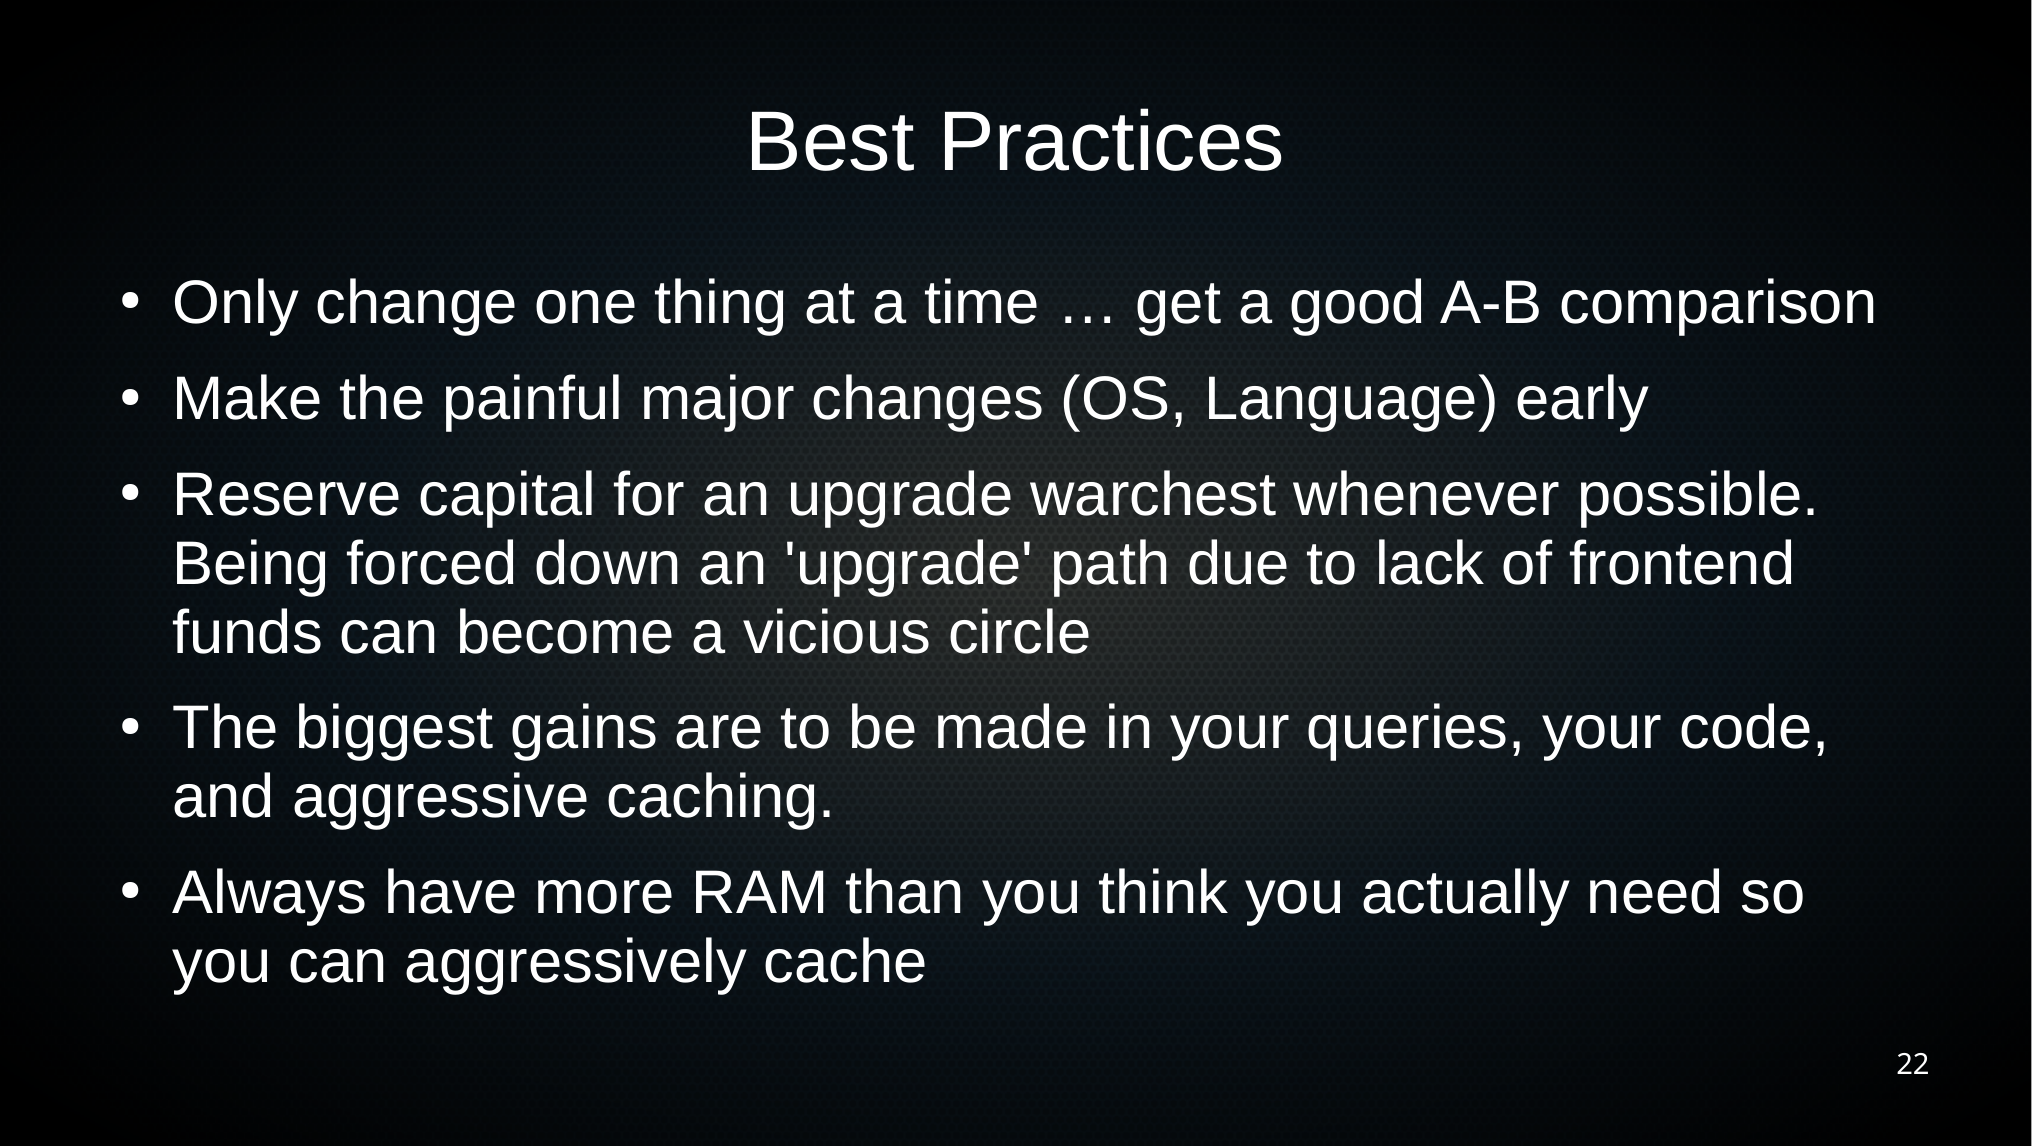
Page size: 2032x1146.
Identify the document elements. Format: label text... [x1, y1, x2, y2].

picture [0, 0, 2032, 1146]
title Best Practices [101, 45, 1930, 237]
list Only change one thing at a time … get a good A-B comparison Make the painful major changes (OS, Language) early Reserve capital for an upgrade warchest whenever possible. Being forced down an 'upgrade' path due to lack of frontend funds can become a vicious circle The biggest gains are to be made in your queries, your code, and aggressive caching. Always have more RAM than you think you actually need so you can aggressively cache [101, 268, 1890, 1025]
